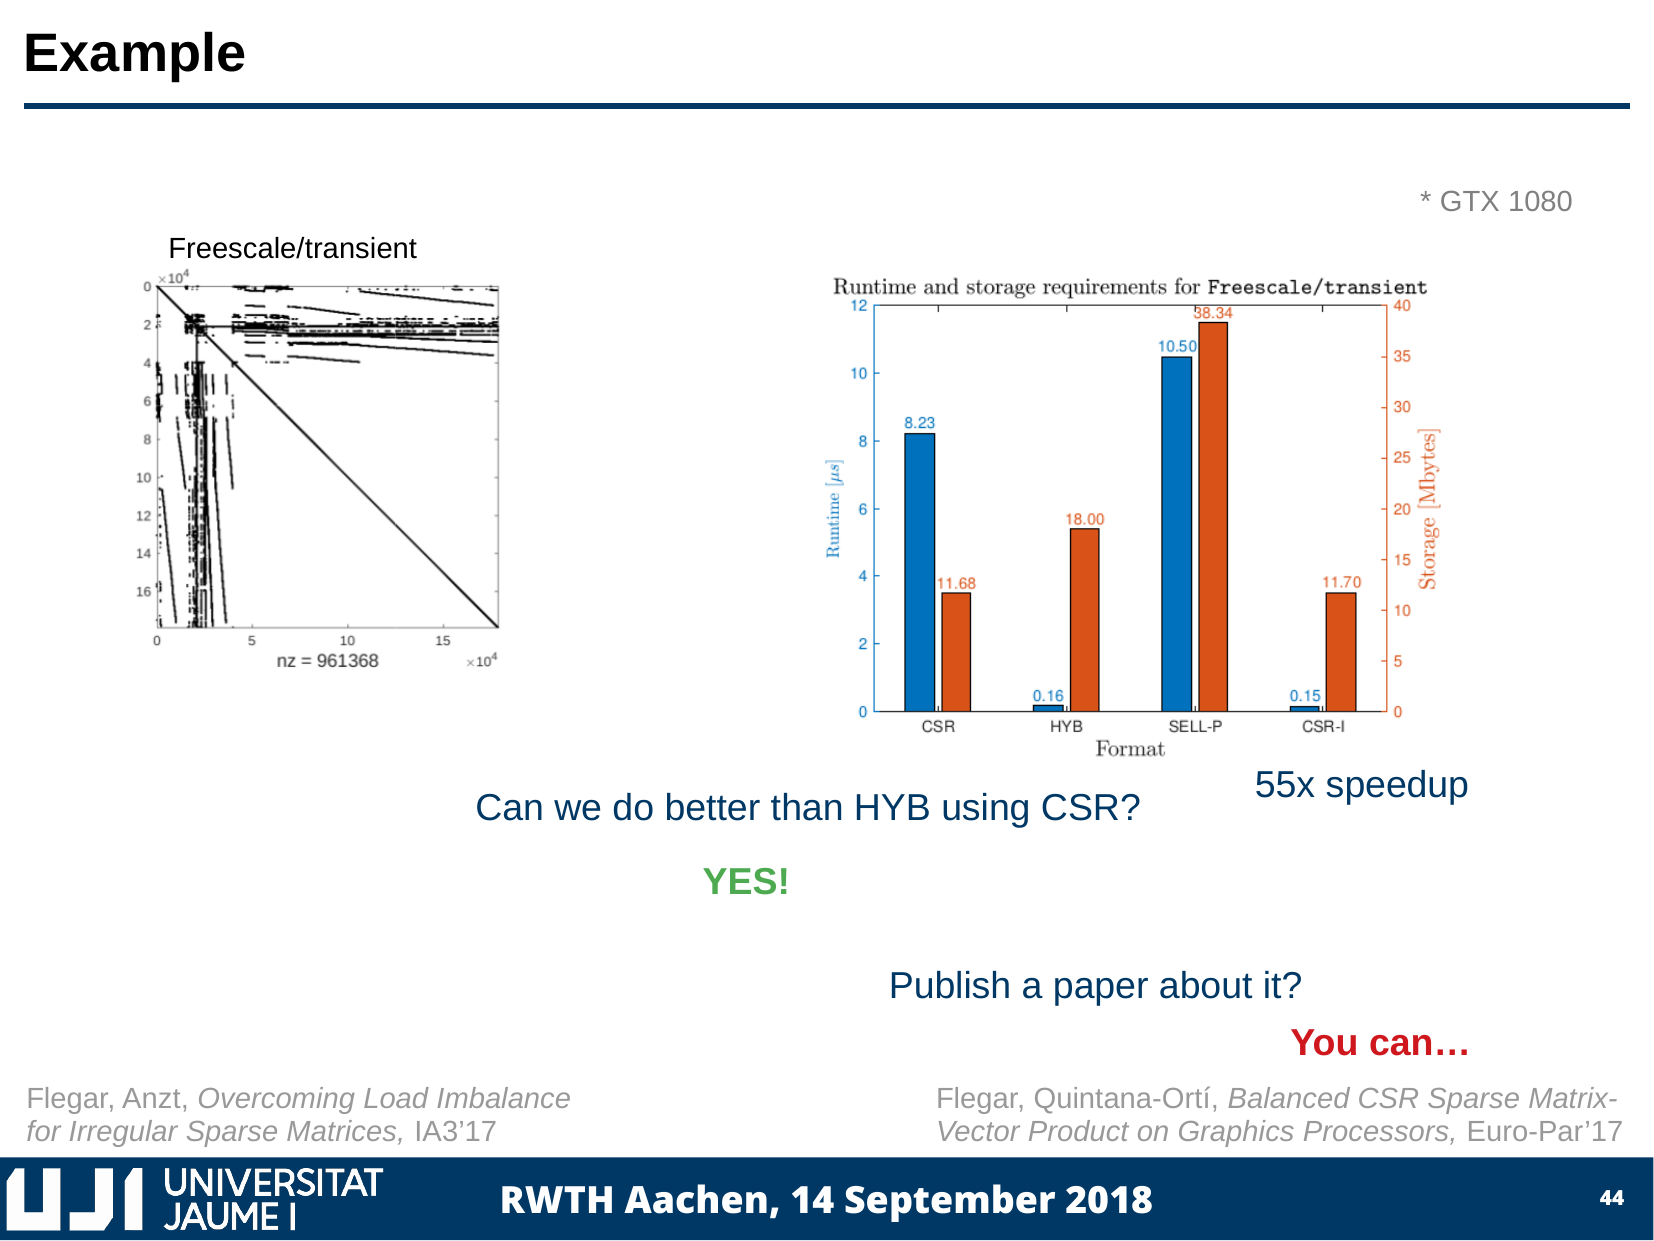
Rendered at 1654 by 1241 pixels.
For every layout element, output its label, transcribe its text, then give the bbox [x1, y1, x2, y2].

picture [106, 236, 556, 693]
text_box Flegar, Quintana-Ortí, Balanced CSR Sparse Matrix-Vector Product on Graphics Processors, Euro-Par’17 [921, 1074, 1643, 1156]
picture [818, 259, 1453, 779]
text_box Publish a paper about it? [874, 956, 1319, 1014]
picture [0, 1158, 390, 1241]
text_box Flegar, Anzt, Overcoming Load Imbalance for Irregular Sparse Matrices, IA3’17 [11, 1074, 626, 1156]
text_box Can we do better than HYB using CSR? [460, 779, 1158, 837]
text_box YES! [687, 853, 851, 910]
text_box * GTX 1080 [1405, 177, 1589, 225]
text_box You can… [1275, 1013, 1487, 1071]
title Example [23, 0, 1630, 107]
text_box 55x speedup [1240, 755, 1485, 813]
text_box Freescale/transient [153, 224, 502, 273]
